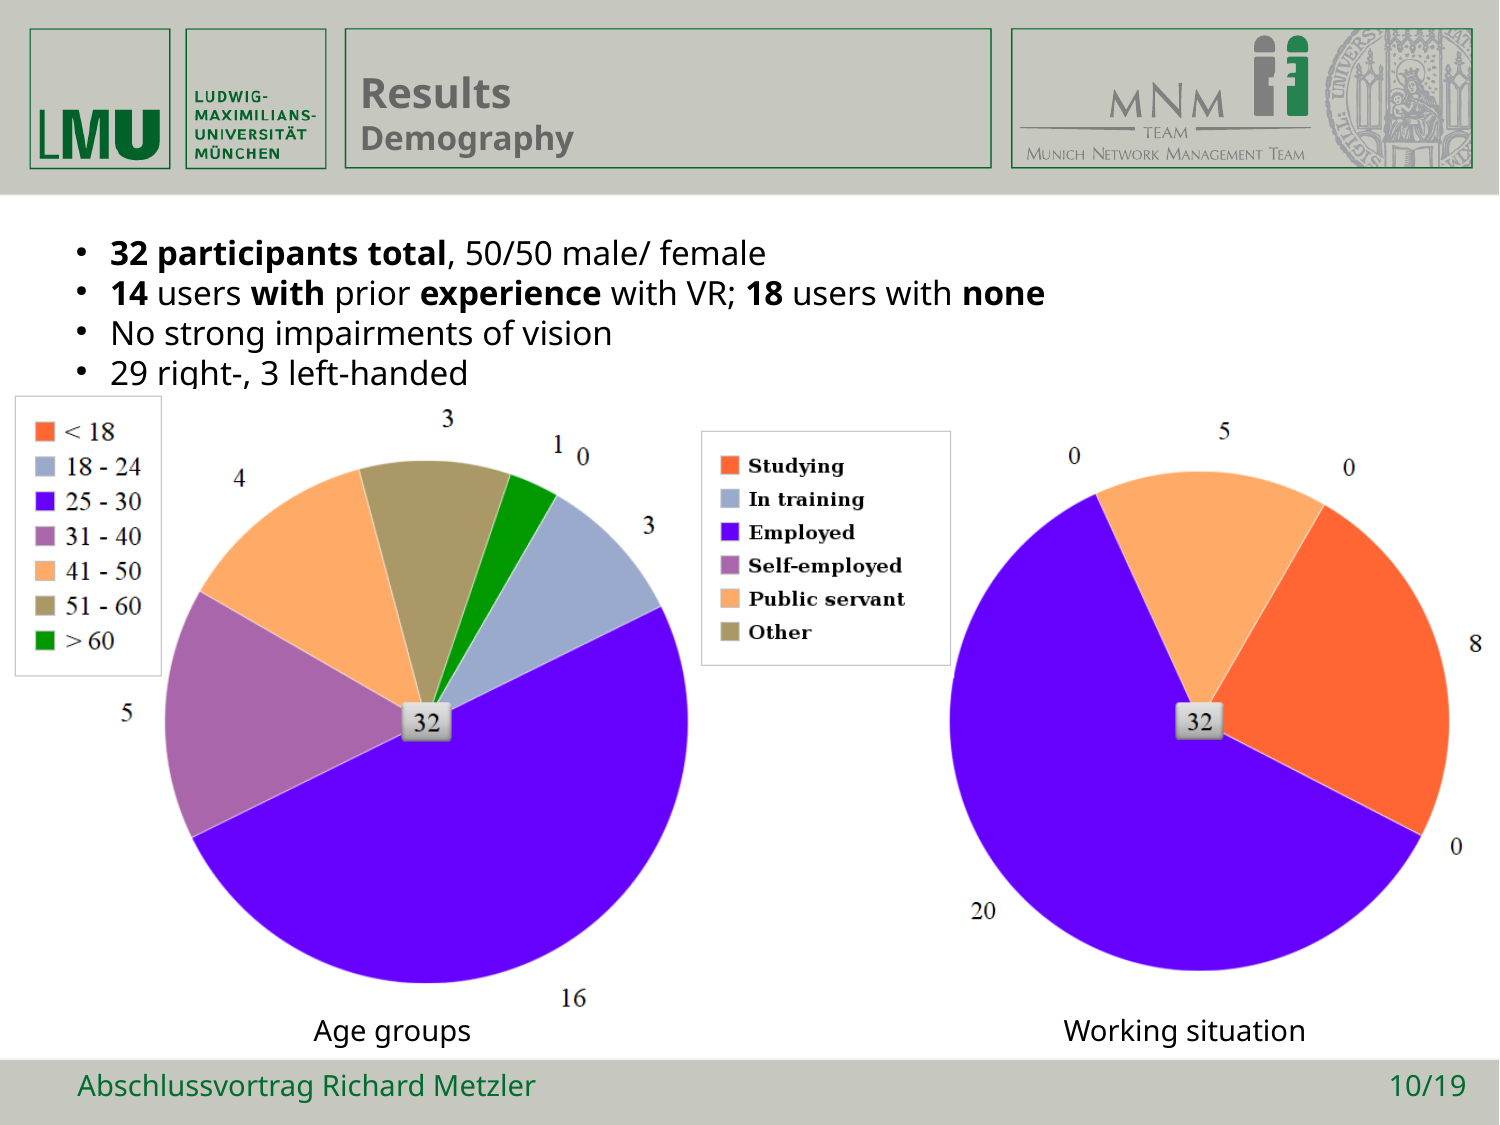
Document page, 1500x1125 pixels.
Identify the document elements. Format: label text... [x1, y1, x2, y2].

picture [0, 0, 1499, 196]
text_box 32 participants total, 50/50 male/ female 14 users with prior experience with VR; 18 users with none No strong impairments of vision 29 right-, 3 left-handed [60, 224, 1486, 436]
text_box Abschlussvortrag Richard Metzler [62, 1059, 1245, 1107]
text_box Age groups Working situation [135, 1005, 1486, 1066]
picture [7, 389, 691, 1018]
text_box 10/19 [1320, 1059, 1482, 1107]
picture [0, 1058, 1499, 1125]
picture [699, 404, 1494, 976]
text_box Results Demography [345, 59, 986, 165]
